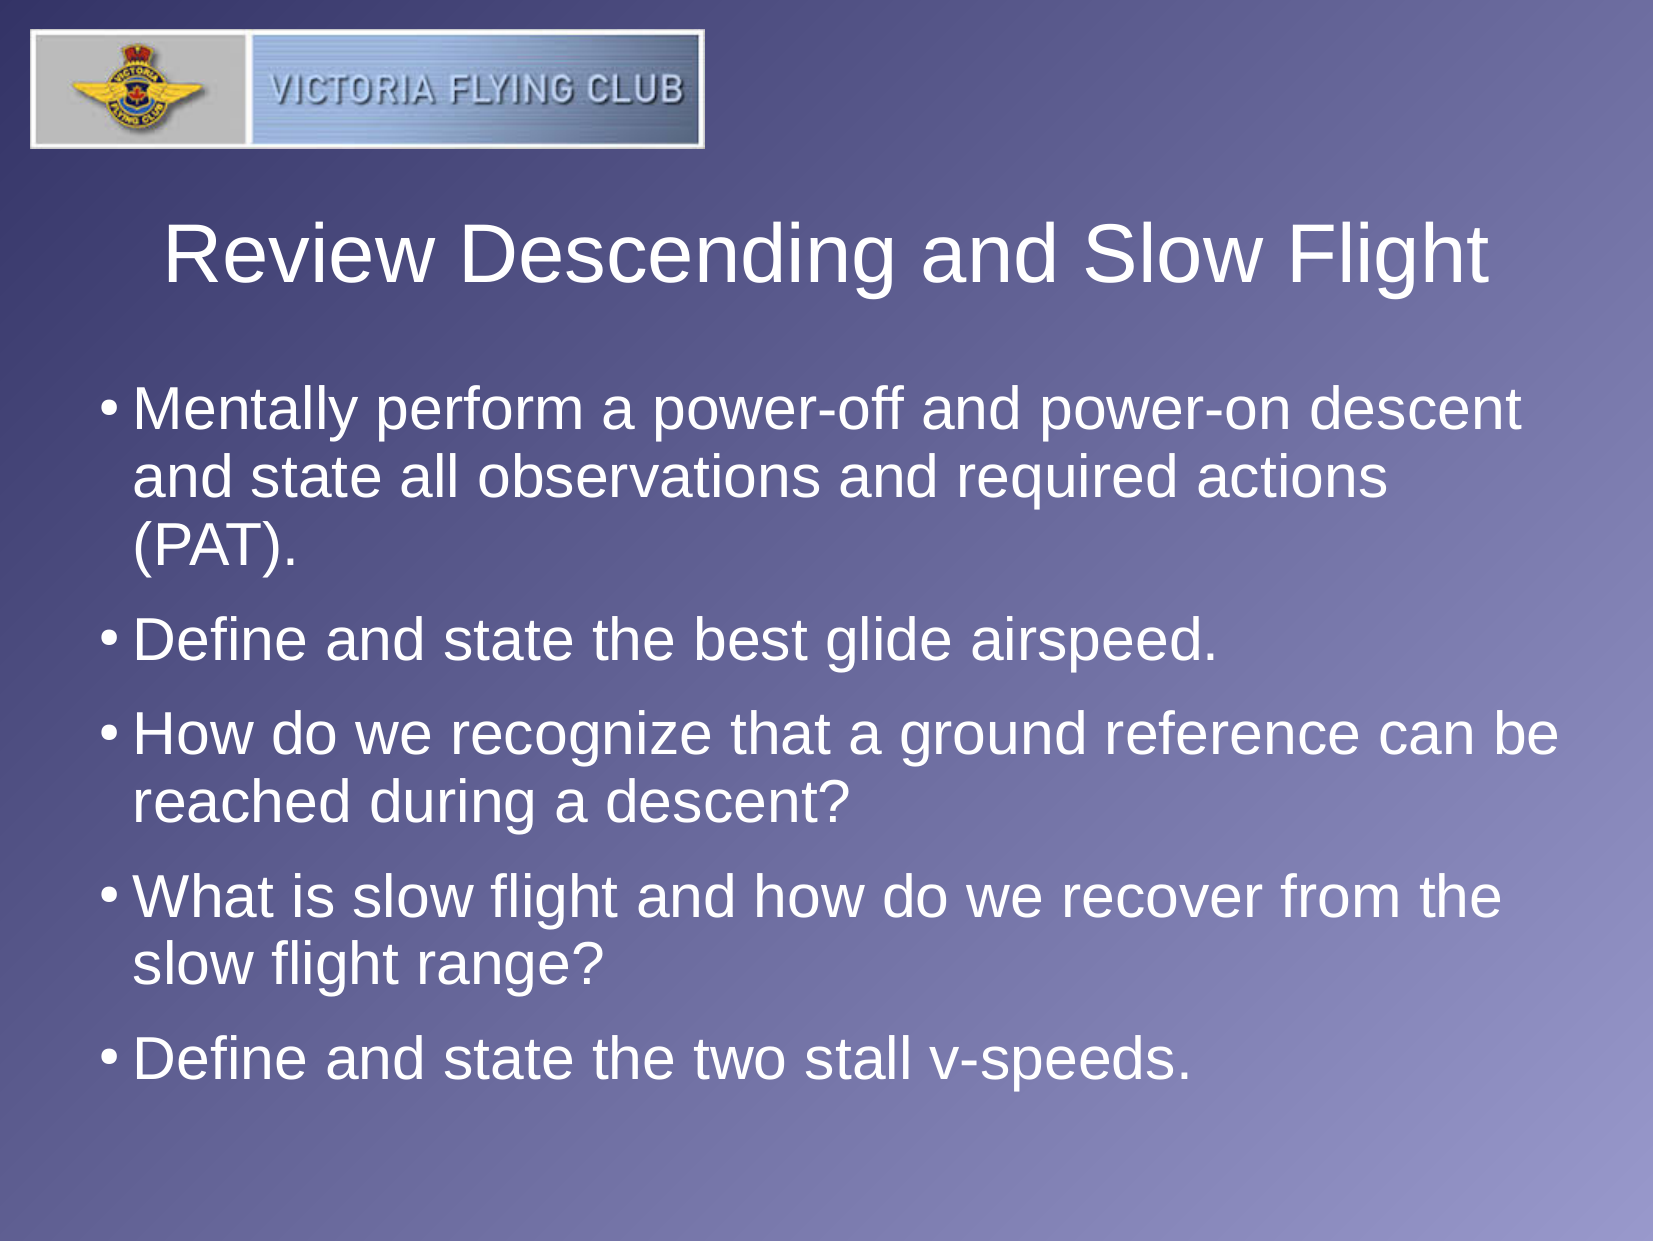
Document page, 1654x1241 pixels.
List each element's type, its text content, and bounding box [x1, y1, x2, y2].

list Mentally perform a power-off and power-on descent and state all observations and required actions (PAT). Define and state the best glide airspeed. How do we recognize that a ground reference can be reached during a descent? What is slow flight and how do we recover from the slow flight range? Define and state the two stall v-speeds. [82, 375, 1571, 1095]
title Review Descending and Slow Flight [82, 150, 1571, 358]
picture [30, 29, 705, 149]
